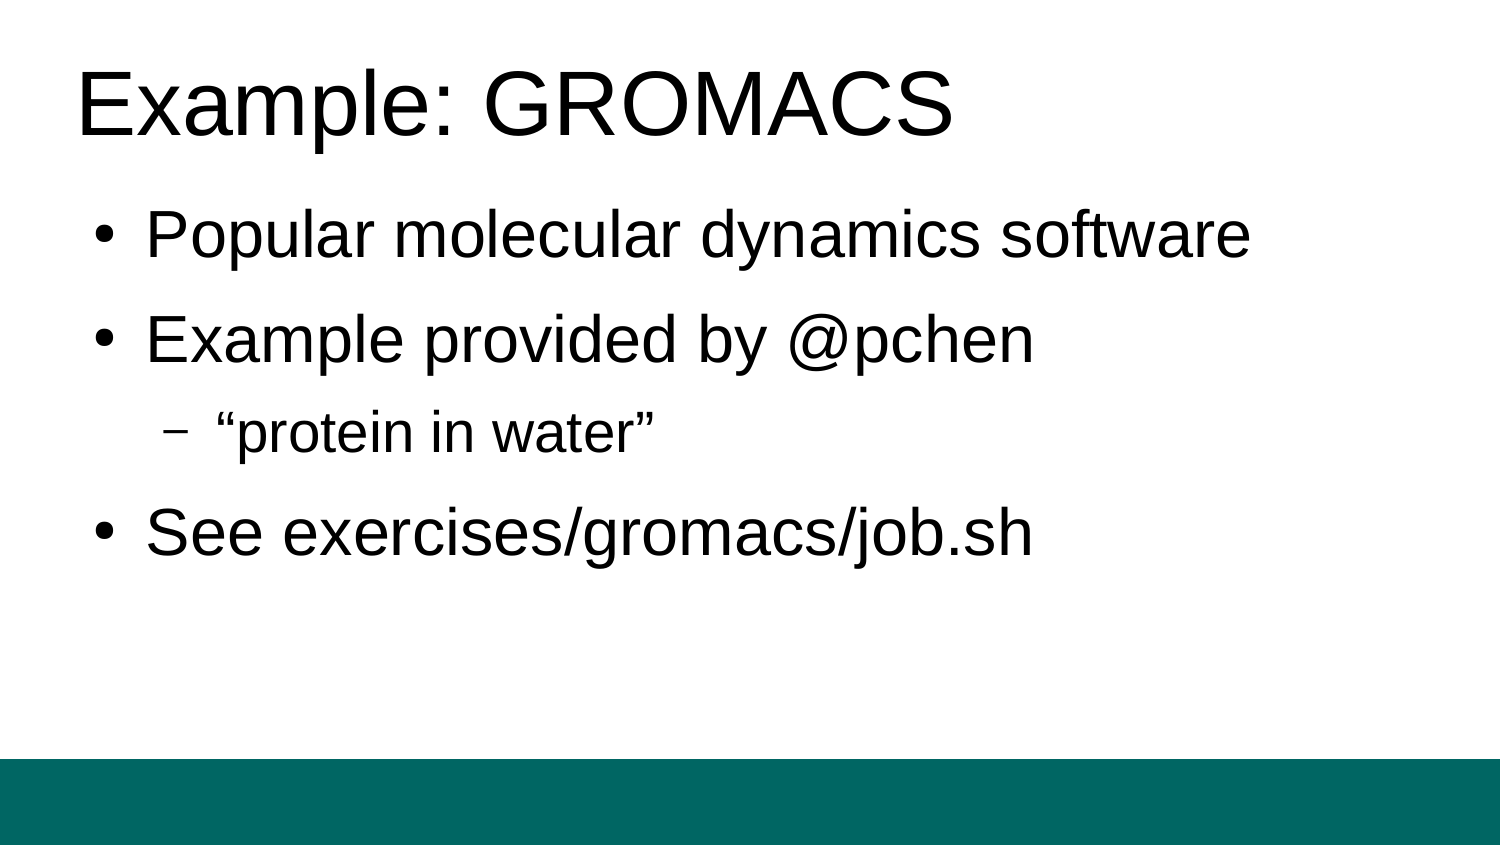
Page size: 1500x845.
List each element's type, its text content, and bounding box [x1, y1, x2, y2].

title Example: GROMACS [75, 33, 1425, 175]
list Popular molecular dynamics software Example provided by @pchen “protein in water” See exercises/gromacs/job.sh [75, 197, 1425, 688]
